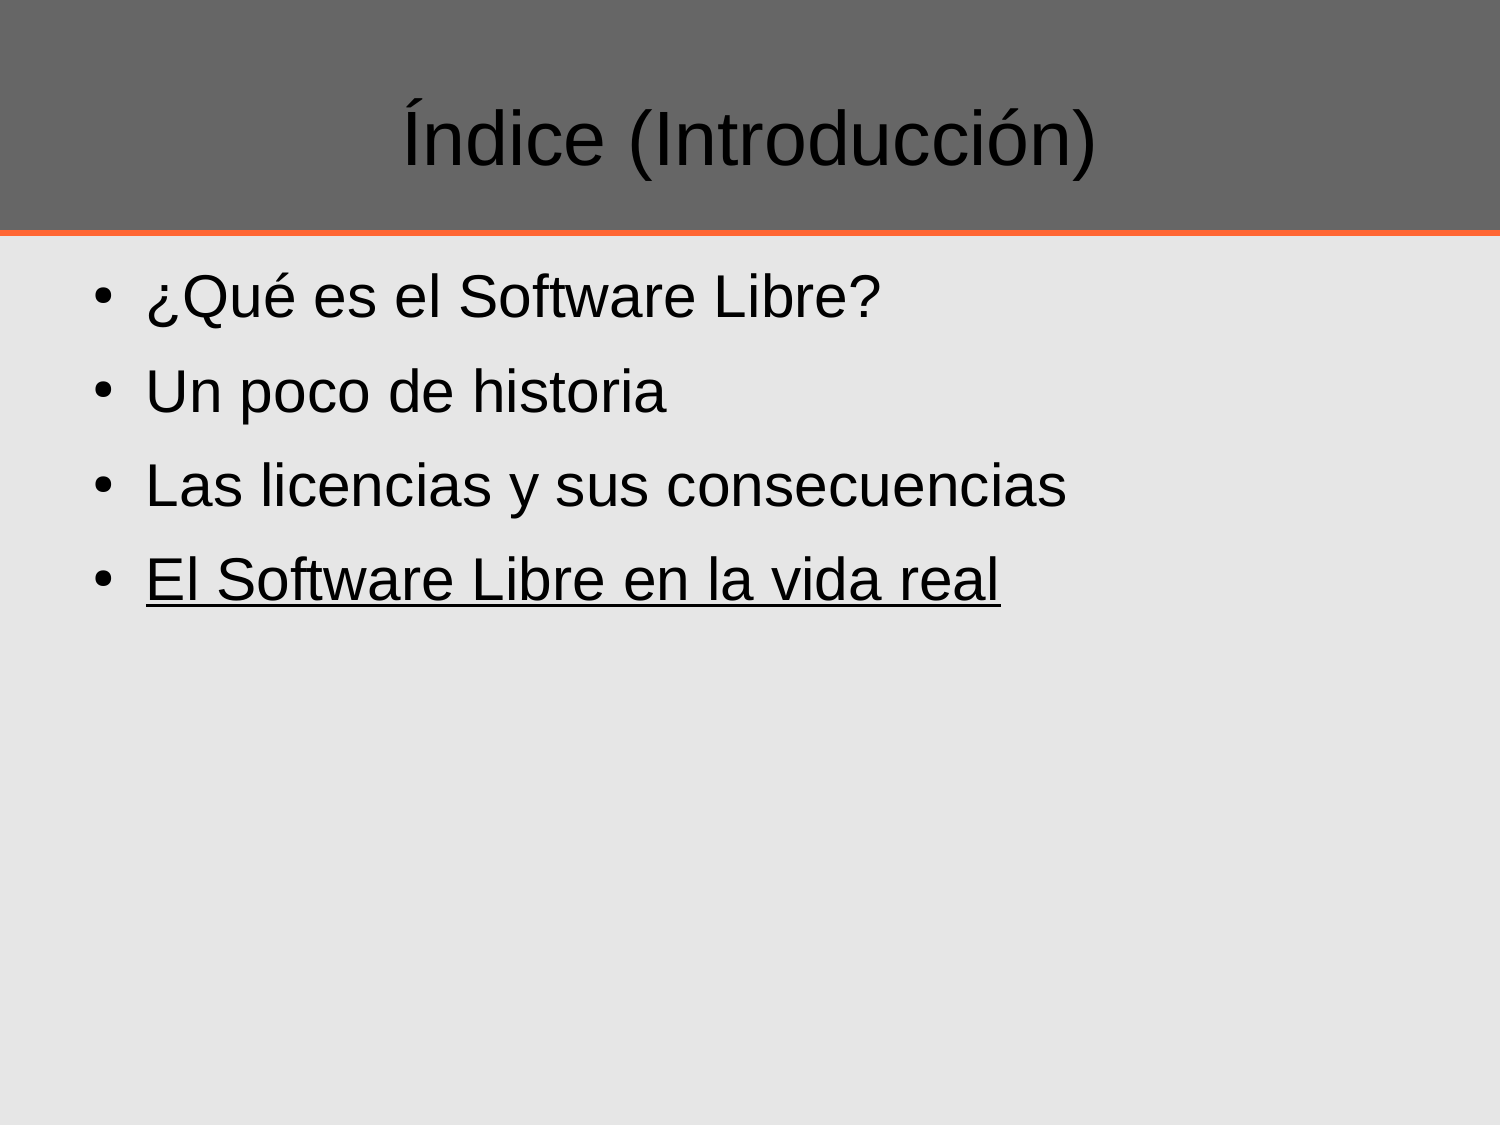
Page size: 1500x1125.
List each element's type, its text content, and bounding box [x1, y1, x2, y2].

list ¿Qué es el Software Libre? Un poco de historia Las licencias y sus consecuencias El Software Libre en la vida real [75, 263, 1425, 916]
title Índice (Introducción) [75, 44, 1425, 233]
